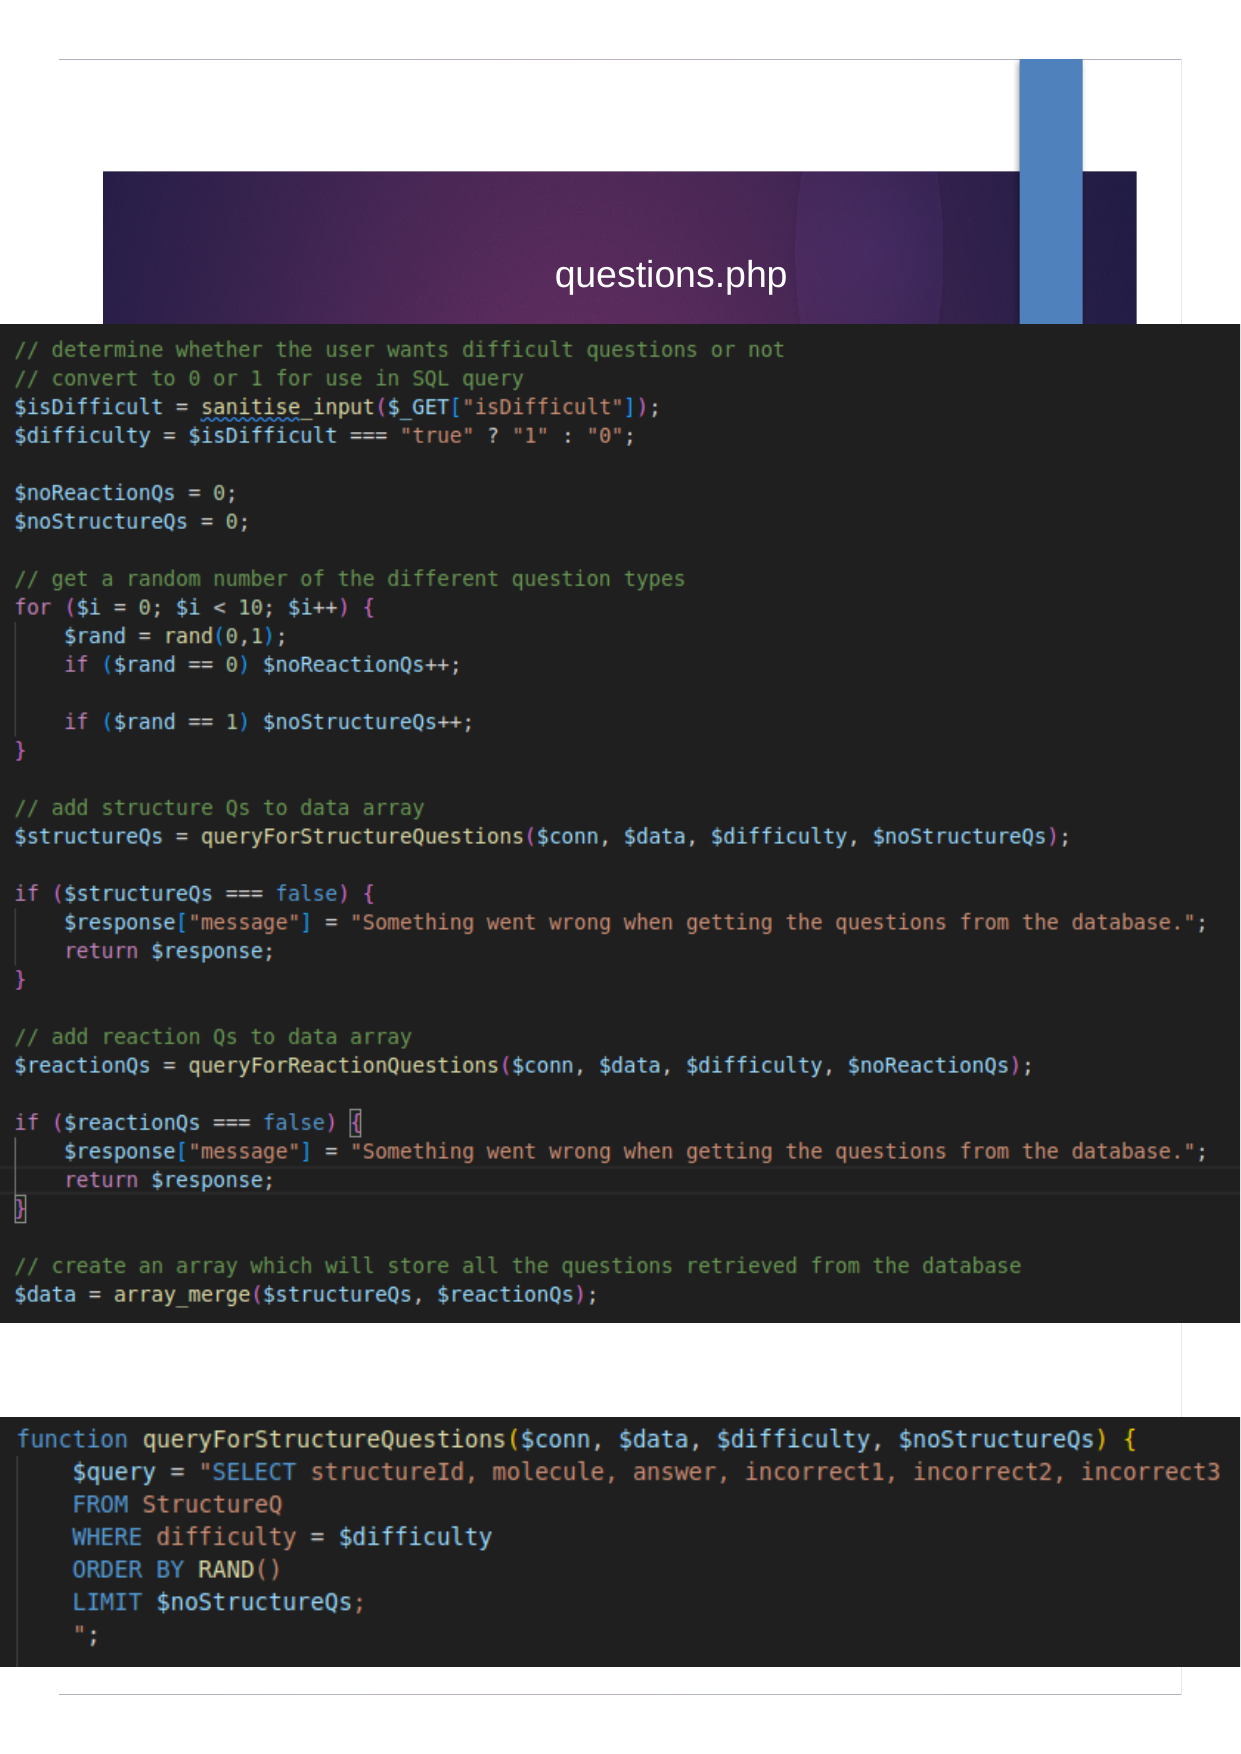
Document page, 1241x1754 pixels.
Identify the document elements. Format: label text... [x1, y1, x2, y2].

text_box questions.php [539, 242, 814, 342]
picture [0, 1417, 1241, 1668]
picture [0, 172, 1241, 1323]
